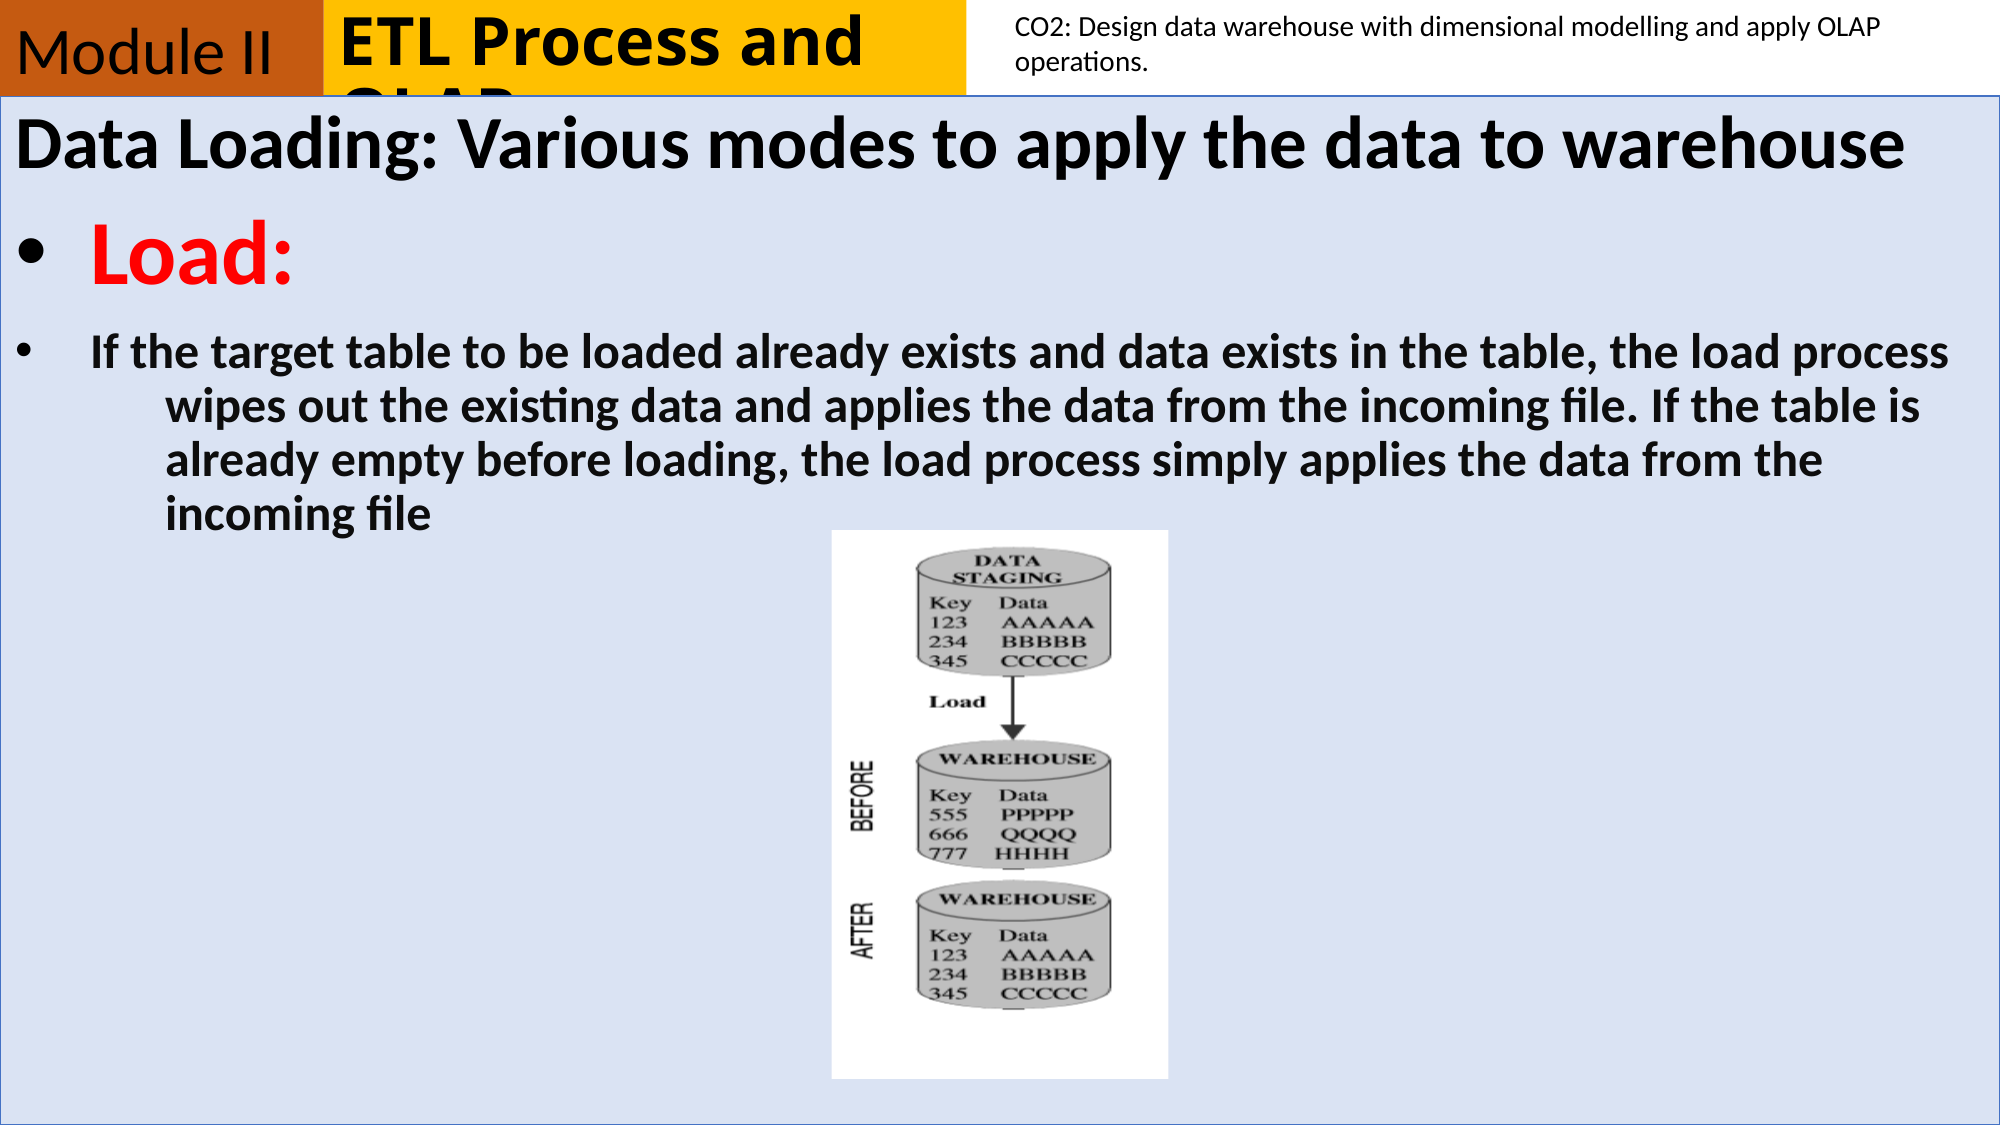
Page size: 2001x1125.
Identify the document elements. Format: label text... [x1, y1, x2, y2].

title ETL Process and OLAP: [324, 0, 967, 95]
subtitle Data Loading: Various modes to apply the data to warehouse Load: If the target table to be loaded already exists and data exists in the table, the load process wipes out the existing data and applies the data from the incoming file. If the table is already empty before loading, the load process simply applies the data from the incoming file [0, 95, 2000, 1125]
text_box CO2: Design data warehouse with dimensional modelling and apply OLAP operations. [999, 0, 2000, 122]
text_box Module II [0, 0, 324, 96]
picture [831, 530, 1169, 1079]
